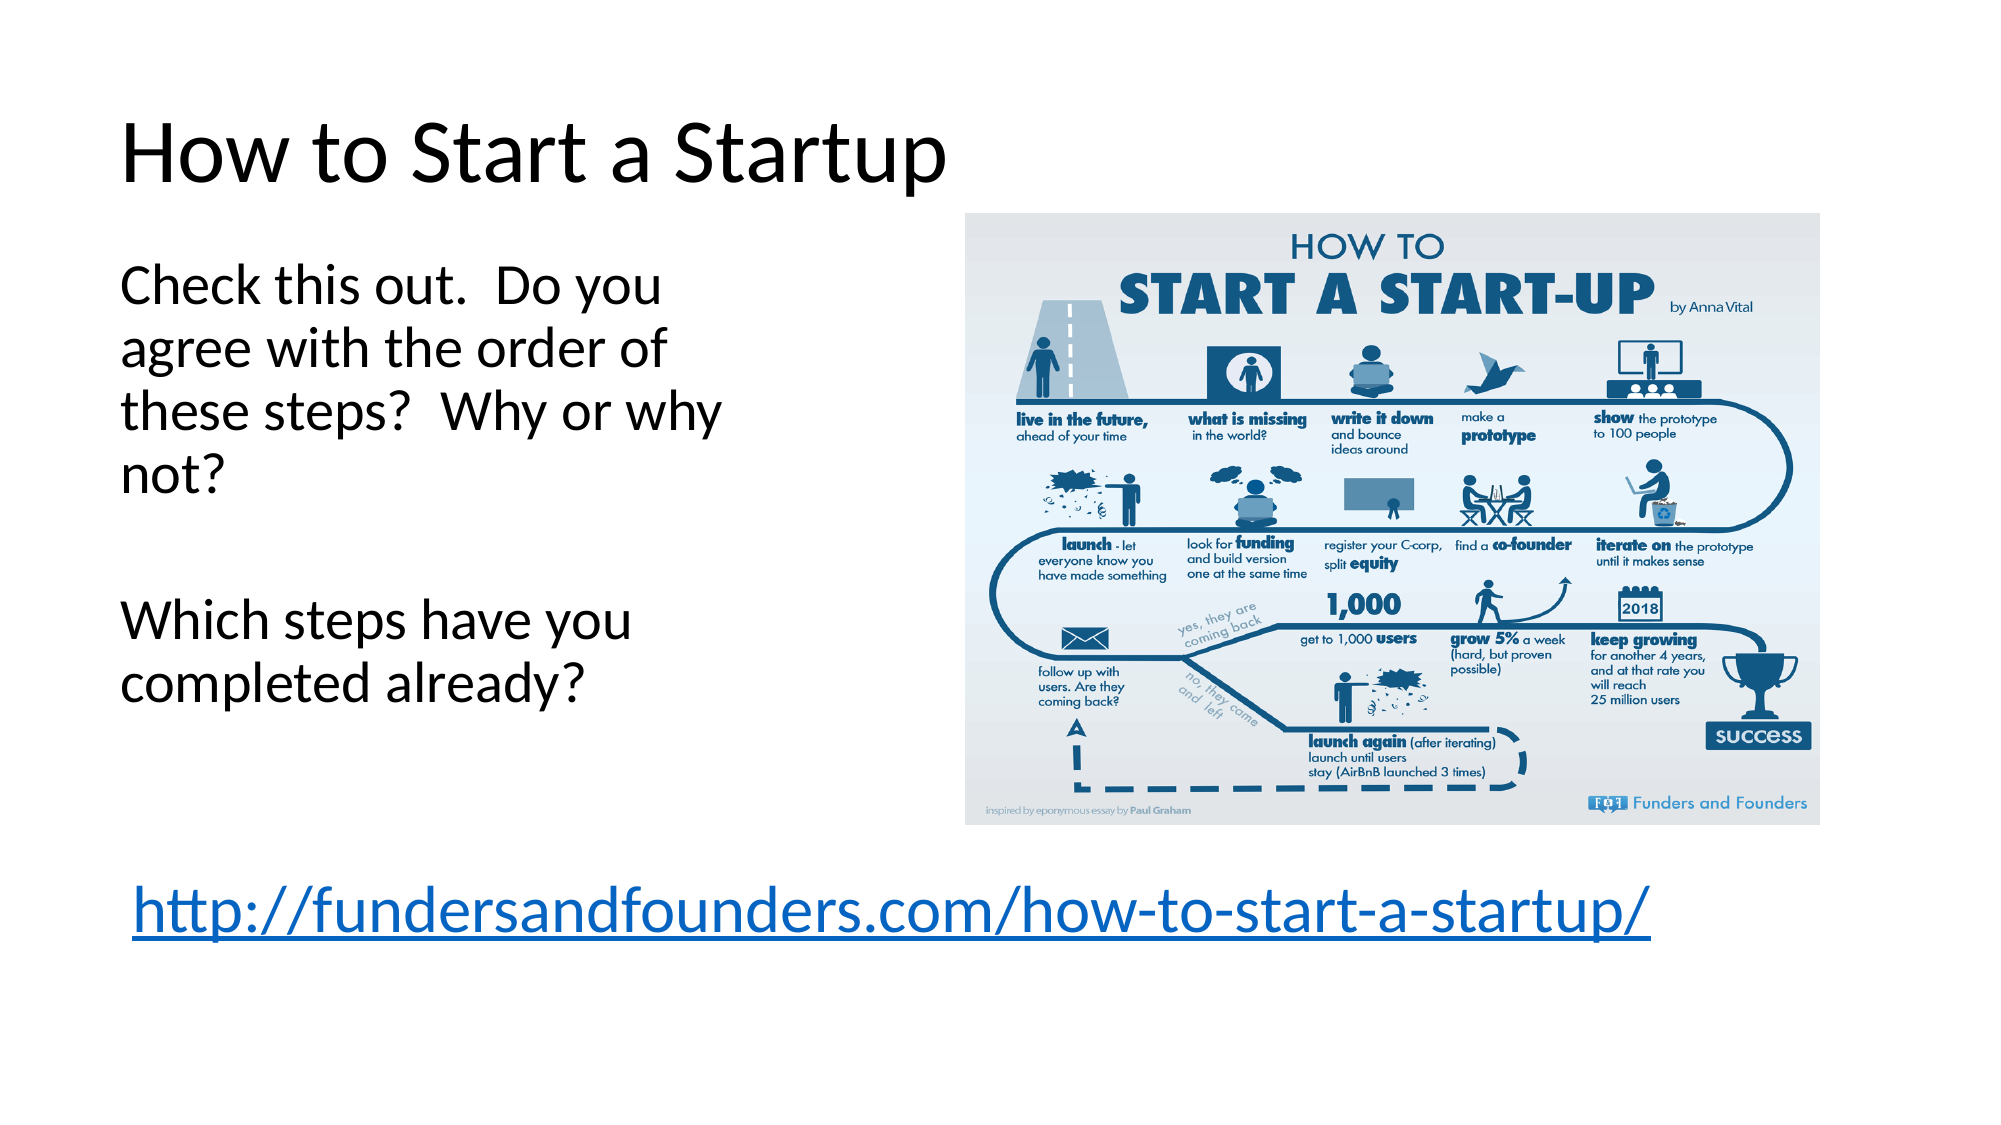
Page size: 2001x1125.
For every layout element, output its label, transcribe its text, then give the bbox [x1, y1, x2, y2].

list http://fundersandfounders.com/how-to-start-a-startup/ [112, 854, 2000, 1057]
picture [965, 213, 1820, 825]
title How to Start a Startup [99, 45, 1900, 223]
list Check this out. Do you agree with the order of these steps? Why or why not? Which steps have you completed already? [99, 233, 802, 794]
